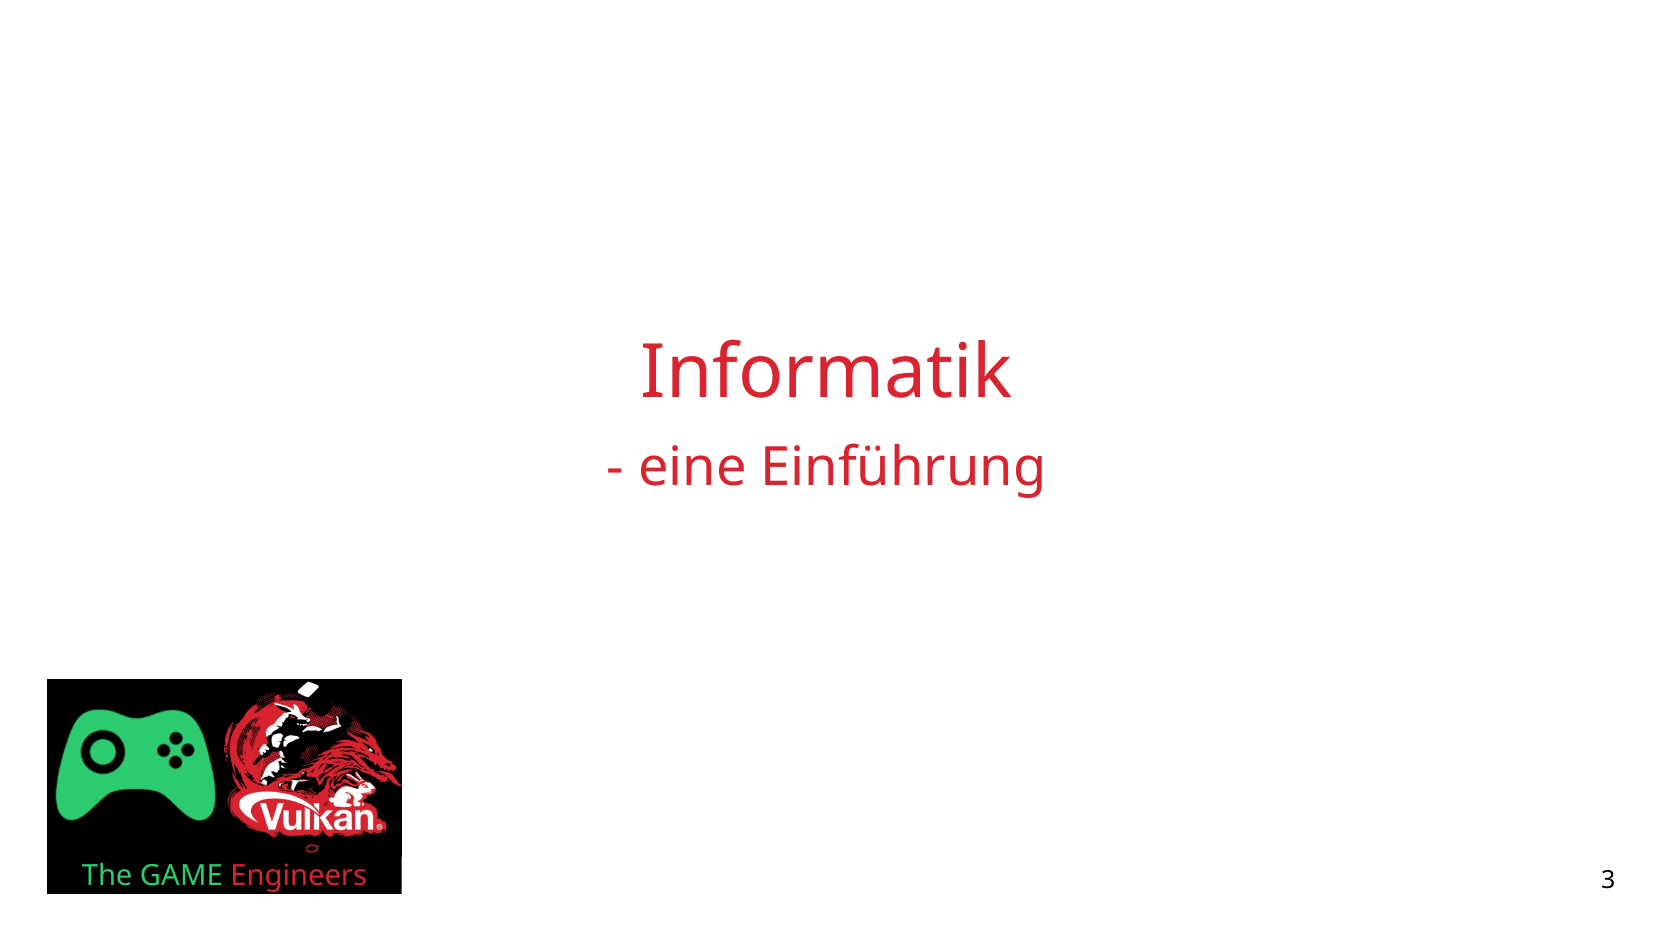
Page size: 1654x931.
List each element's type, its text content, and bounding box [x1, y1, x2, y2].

title - eine Einführung [82, 432, 1571, 496]
picture [47, 679, 402, 857]
title Informatik [82, 324, 1571, 413]
